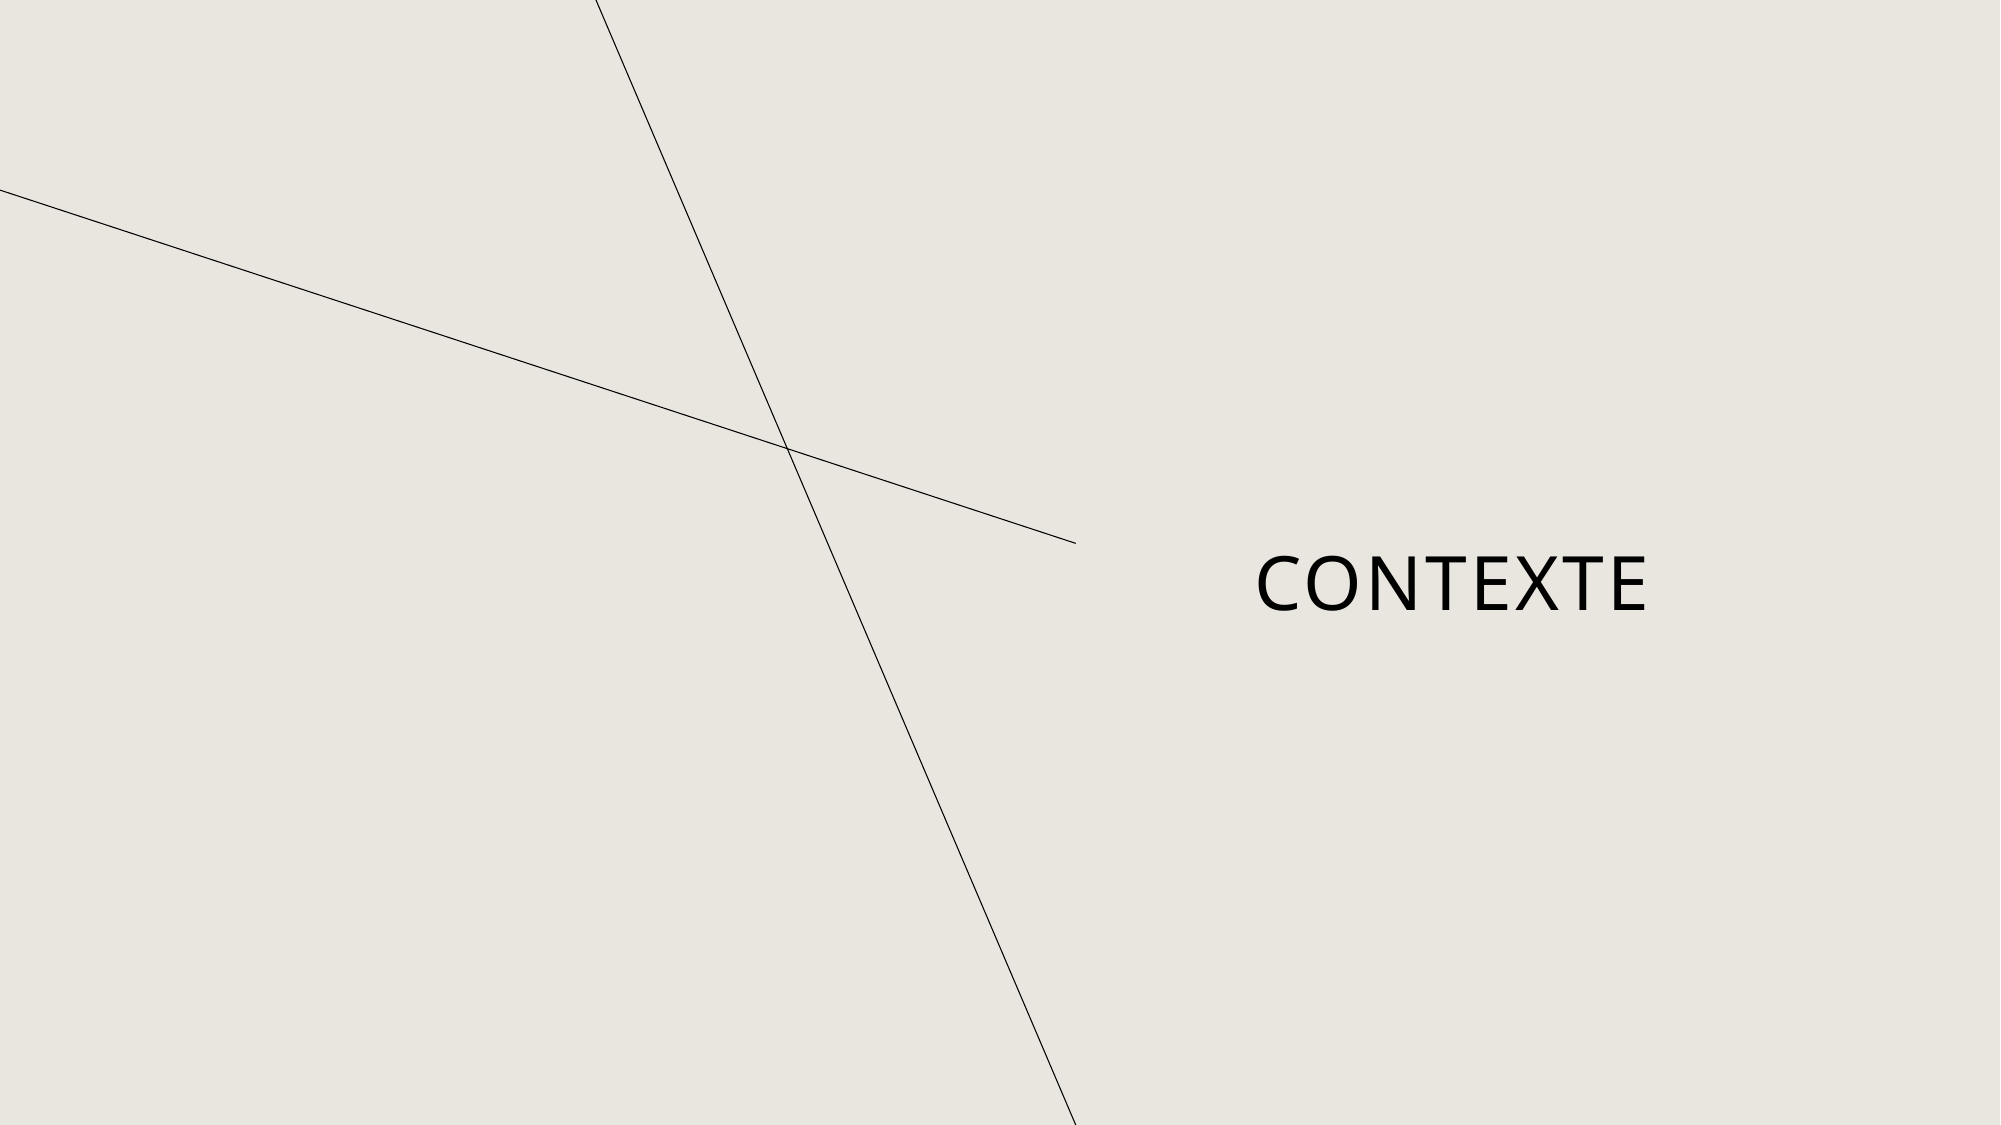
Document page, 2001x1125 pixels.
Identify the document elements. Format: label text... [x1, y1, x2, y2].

title CONTEXTE [1239, 79, 1833, 634]
